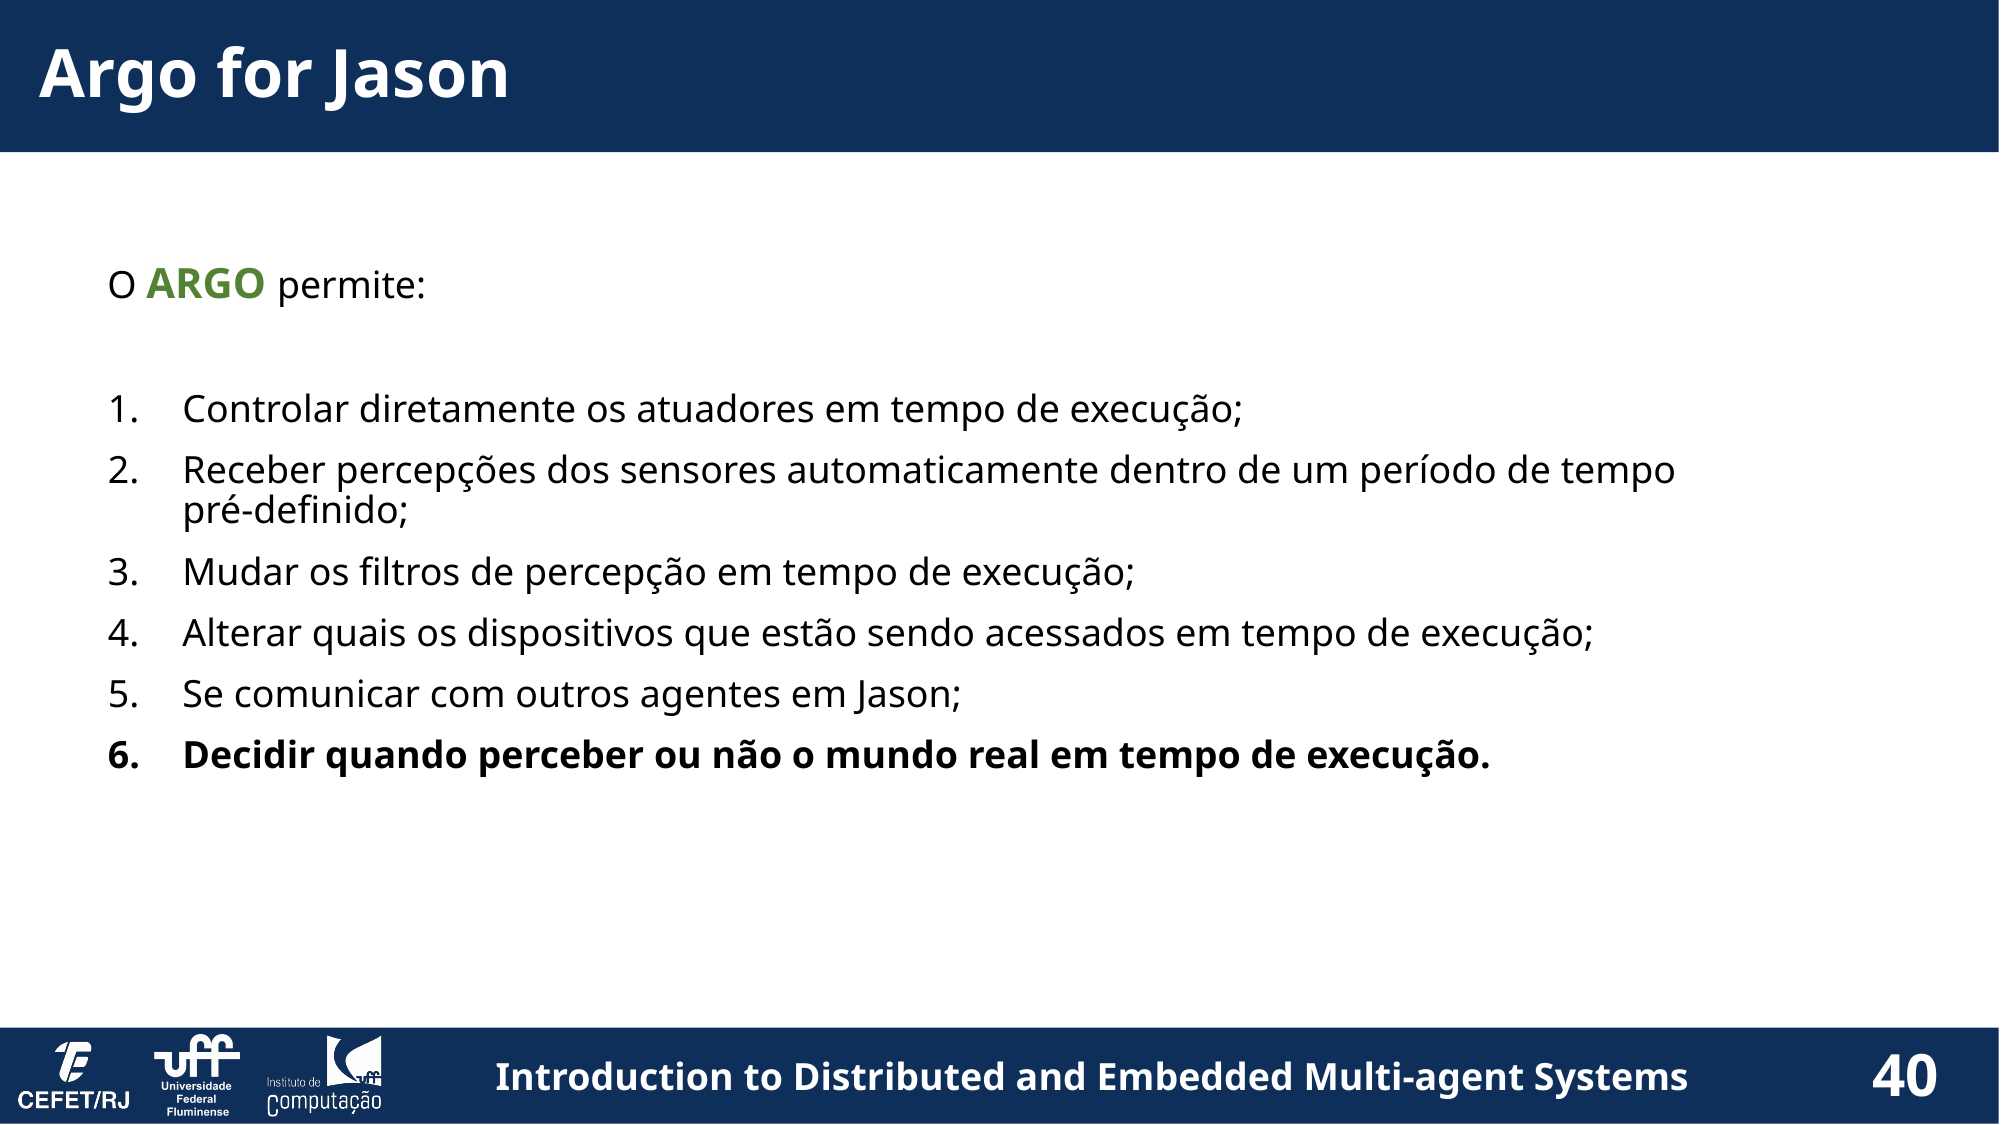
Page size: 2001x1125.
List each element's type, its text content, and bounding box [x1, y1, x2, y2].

text_box O ARGO permite: Controlar diretamente os atuadores em tempo de execução; Receber percepções dos sensores automaticamente dentro de um período de tempo pré-definido; Mudar os filtros de percepção em tempo de execução; Alterar quais os dispositivos que estão sendo acessados em tempo de execução; Se comunicar com outros agentes em Jason; Decidir quando perceber ou não o mundo real em tempo de execução. [92, 255, 1739, 1029]
picture [265, 1033, 383, 1117]
picture [153, 1033, 241, 1121]
picture [18, 1021, 129, 1125]
text_box Argo for Jason [25, 23, 1999, 119]
